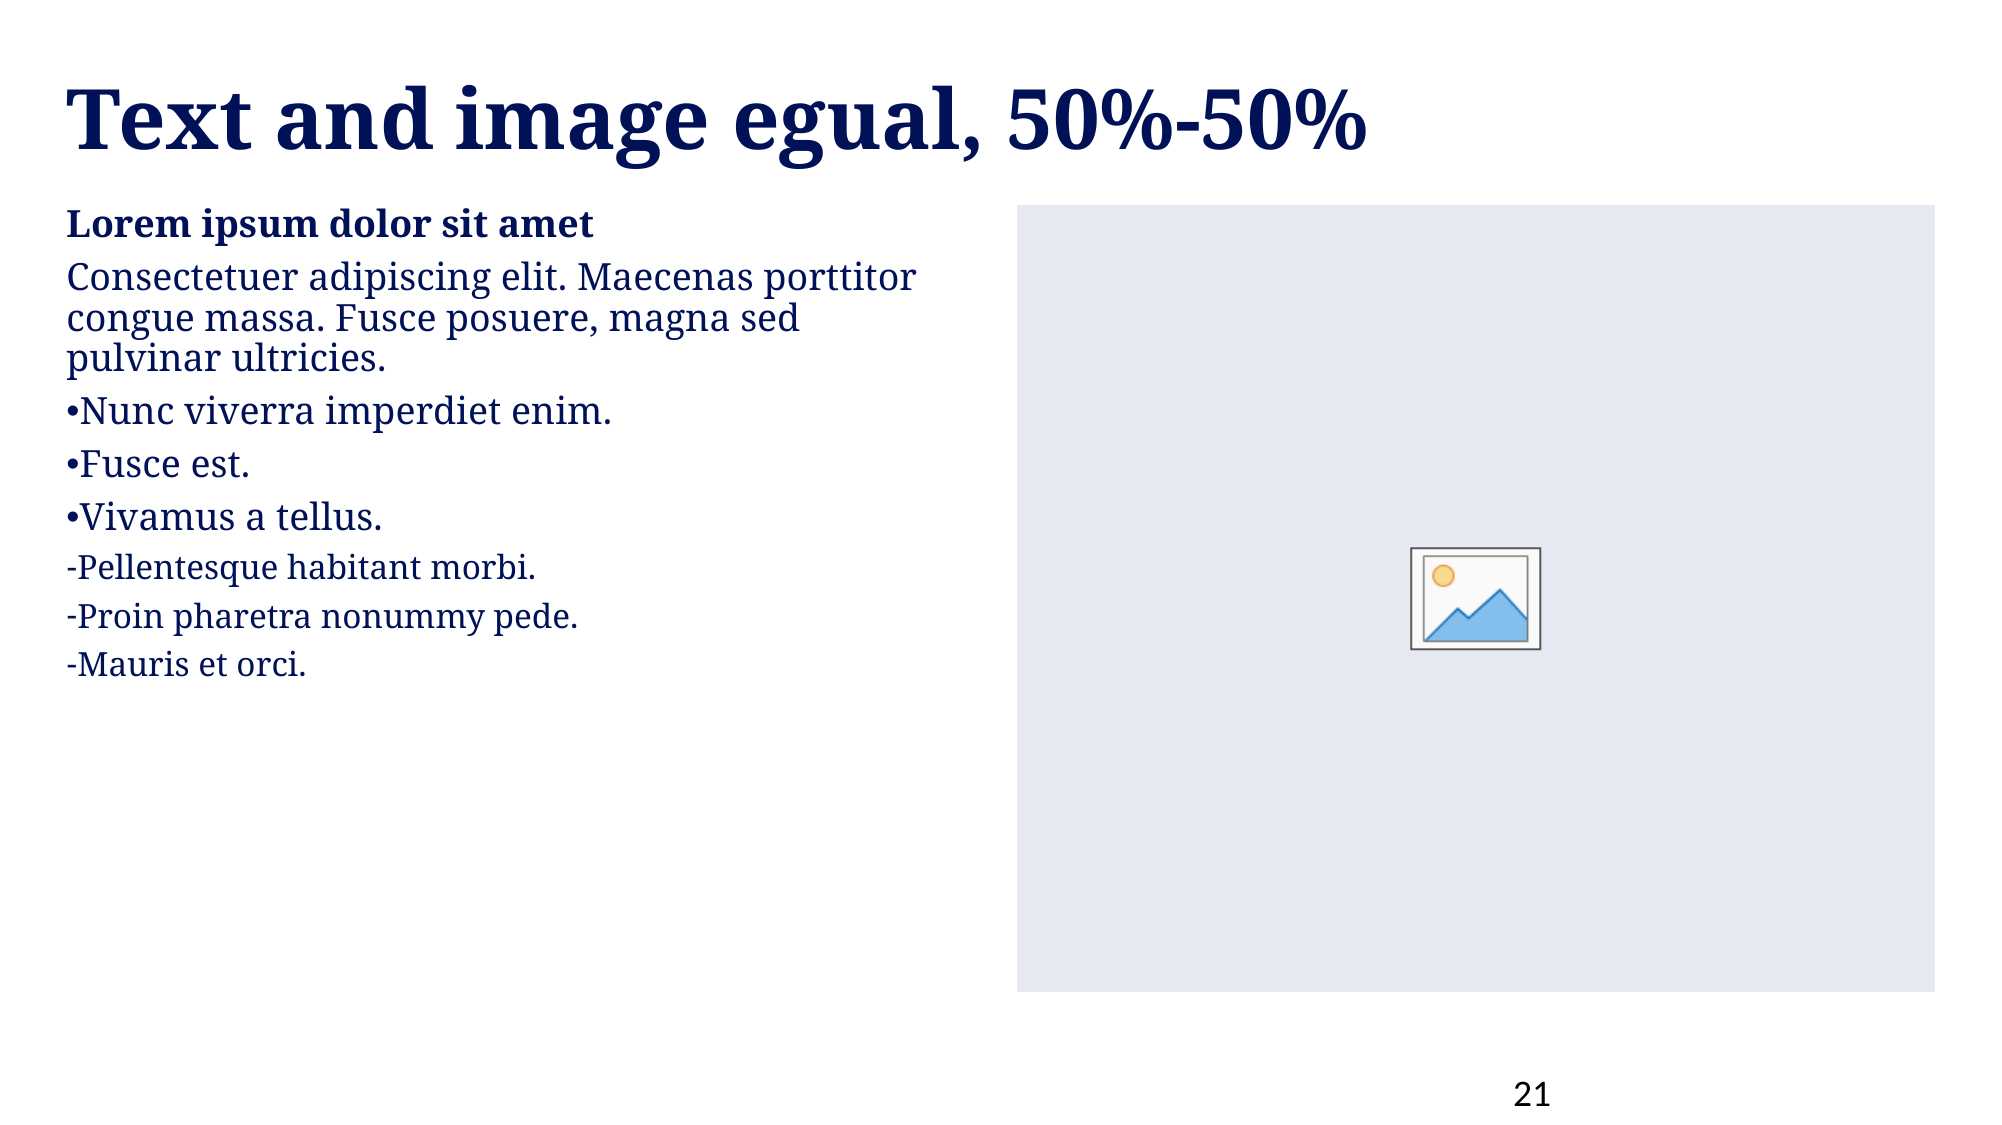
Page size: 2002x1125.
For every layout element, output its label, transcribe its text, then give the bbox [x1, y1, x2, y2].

title Text and image egual, 50%-50% [66, 66, 1935, 138]
picture [1017, 205, 1935, 993]
text_box 21 [1498, 1061, 1949, 1122]
list Lorem ipsum dolor sit amet Consectetuer adipiscing elit. Maecenas porttitor congue massa. Fusce posuere, magna sed pulvinar ultricies. Nunc viverra imperdiet enim. Fusce est. Vivamus a tellus. Pellentesque habitant morbi. Proin pharetra nonummy pede. Mauris et orci. [66, 205, 984, 993]
